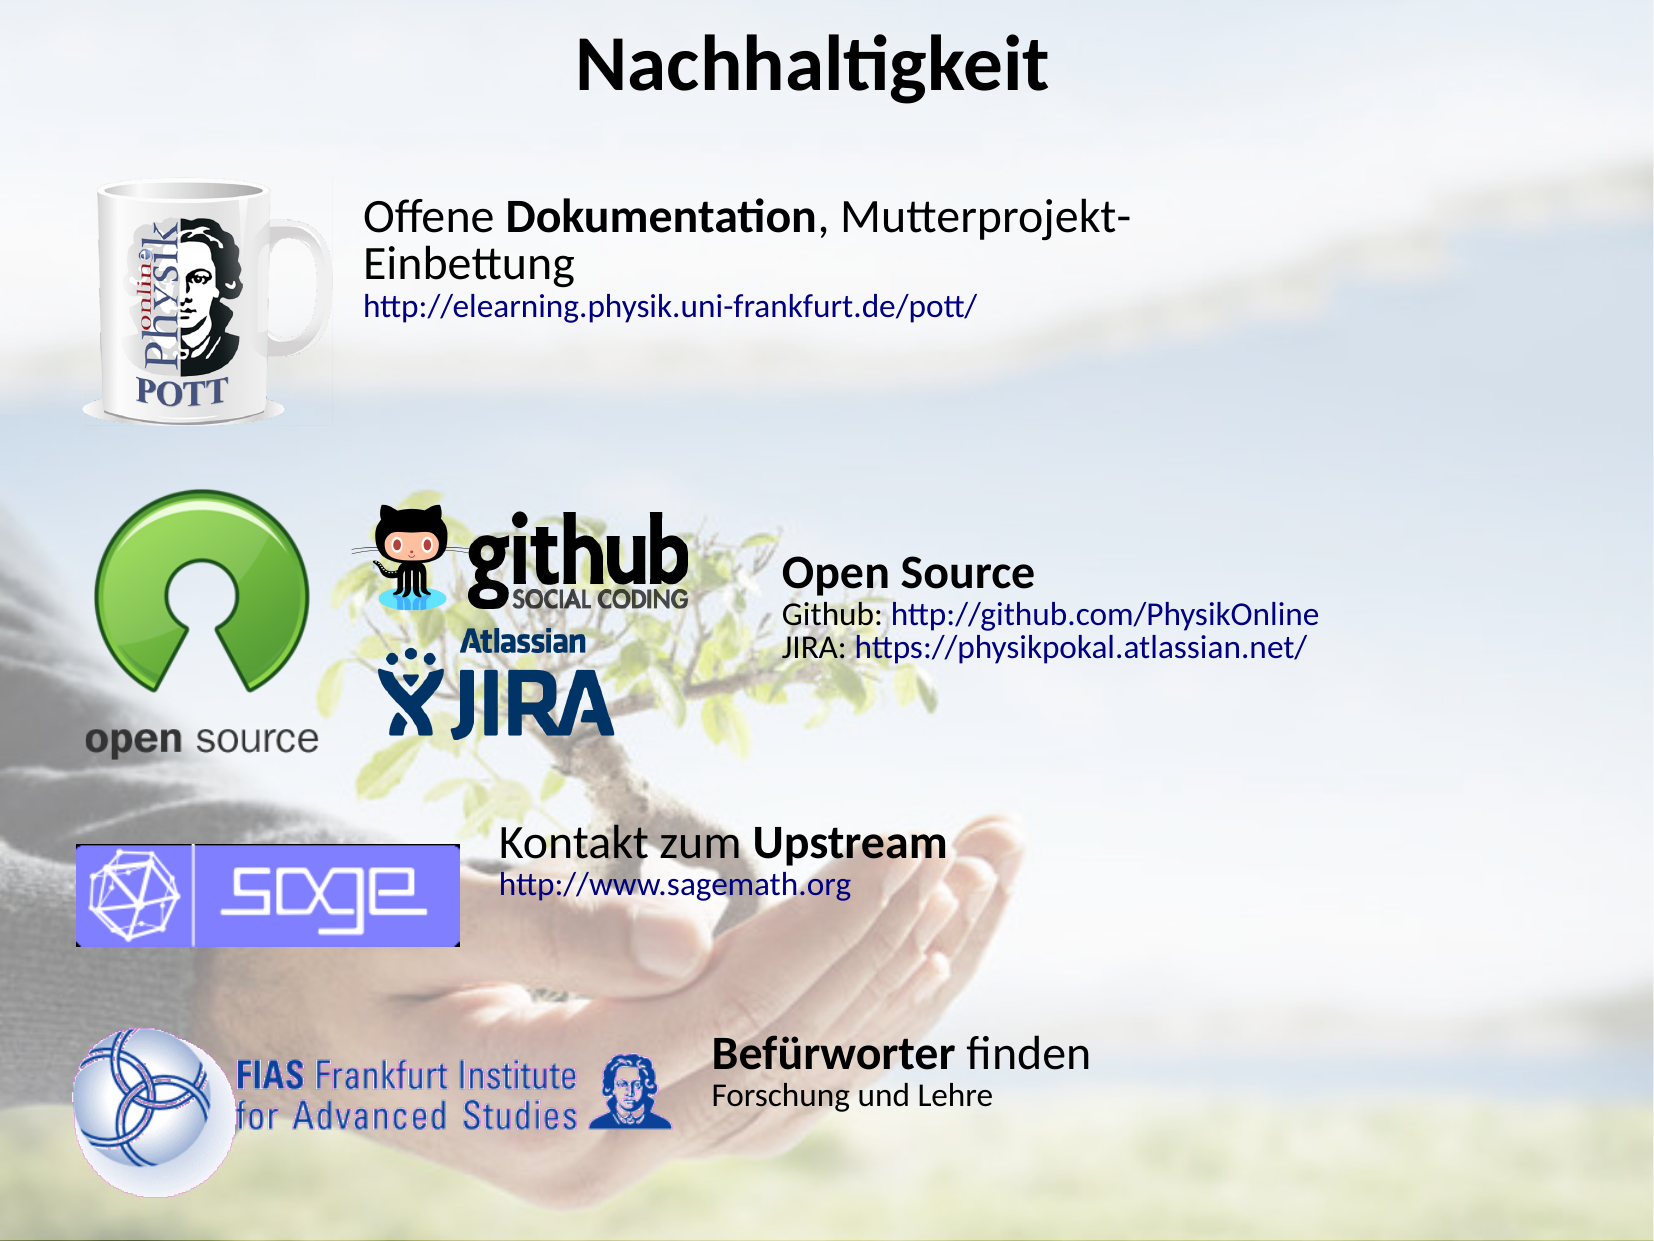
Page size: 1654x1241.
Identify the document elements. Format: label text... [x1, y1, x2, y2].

picture [76, 844, 460, 947]
text_box Nachhaltigkeit [561, 23, 1093, 136]
picture [377, 626, 619, 758]
picture [82, 177, 333, 426]
text_box [0, 0, 1654, 1241]
text_box Befürworter finden Forschung und Lehre [696, 1026, 1394, 1145]
text_box Kontakt zum Upstream http://www.sagemath.org [484, 814, 1182, 934]
text_box Open Source Github: http://github.com/PhysikOnline JIRA: https://physikpokal.atlassian.net/ [767, 545, 1441, 701]
text_box Offene Dokumentation, Mutterprojekt-Einbettung http://elearning.physik.uni-frankfurt.de/pott/ [348, 188, 1359, 403]
picture [72, 1027, 674, 1199]
picture [53, 472, 688, 770]
